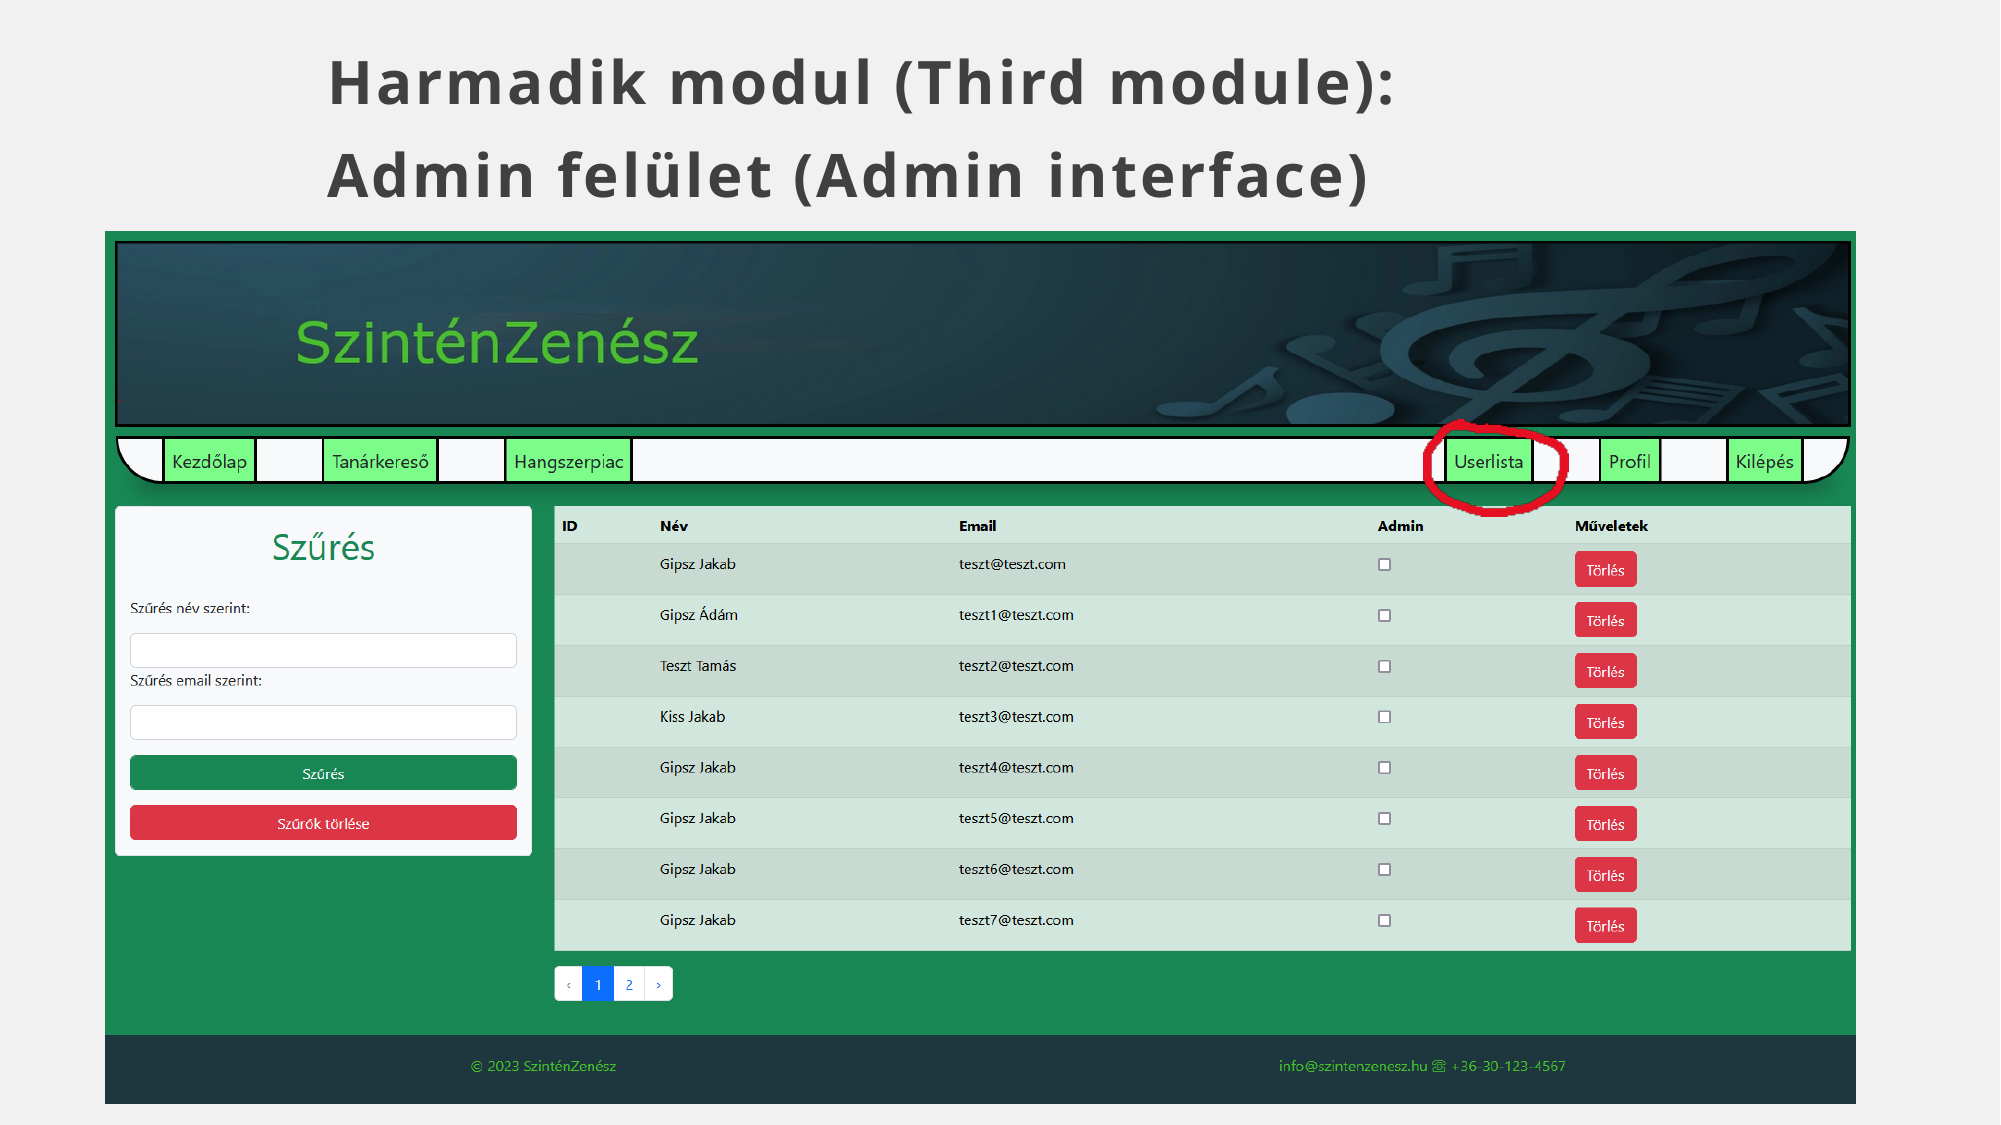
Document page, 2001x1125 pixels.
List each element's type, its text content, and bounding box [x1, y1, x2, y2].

picture [105, 231, 1856, 1104]
title Harmadik modul (Third module): Admin felület (Admin interface) [309, 4, 1748, 225]
